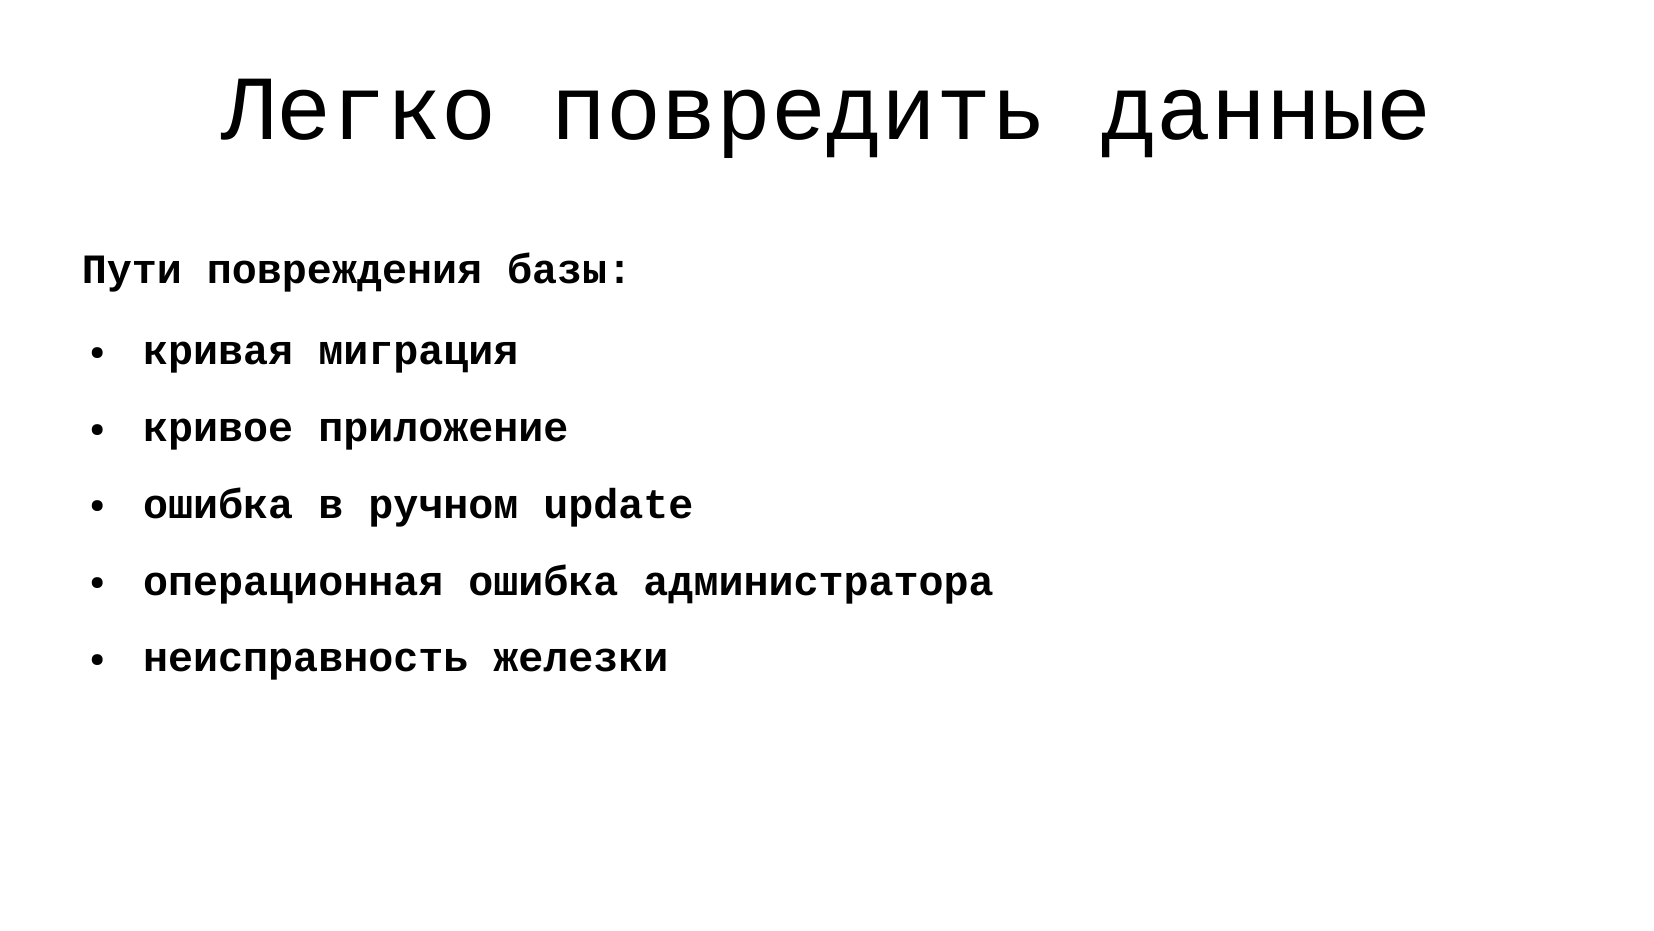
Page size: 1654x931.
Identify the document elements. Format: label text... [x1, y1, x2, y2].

title Легко повредить данные [82, 37, 1571, 193]
list Пути повреждения базы: [10, 248, 1500, 357]
list кривая миграция кривое приложение ошибка в ручном update операционная ошибка администратора неисправность железки [72, 330, 1561, 708]
